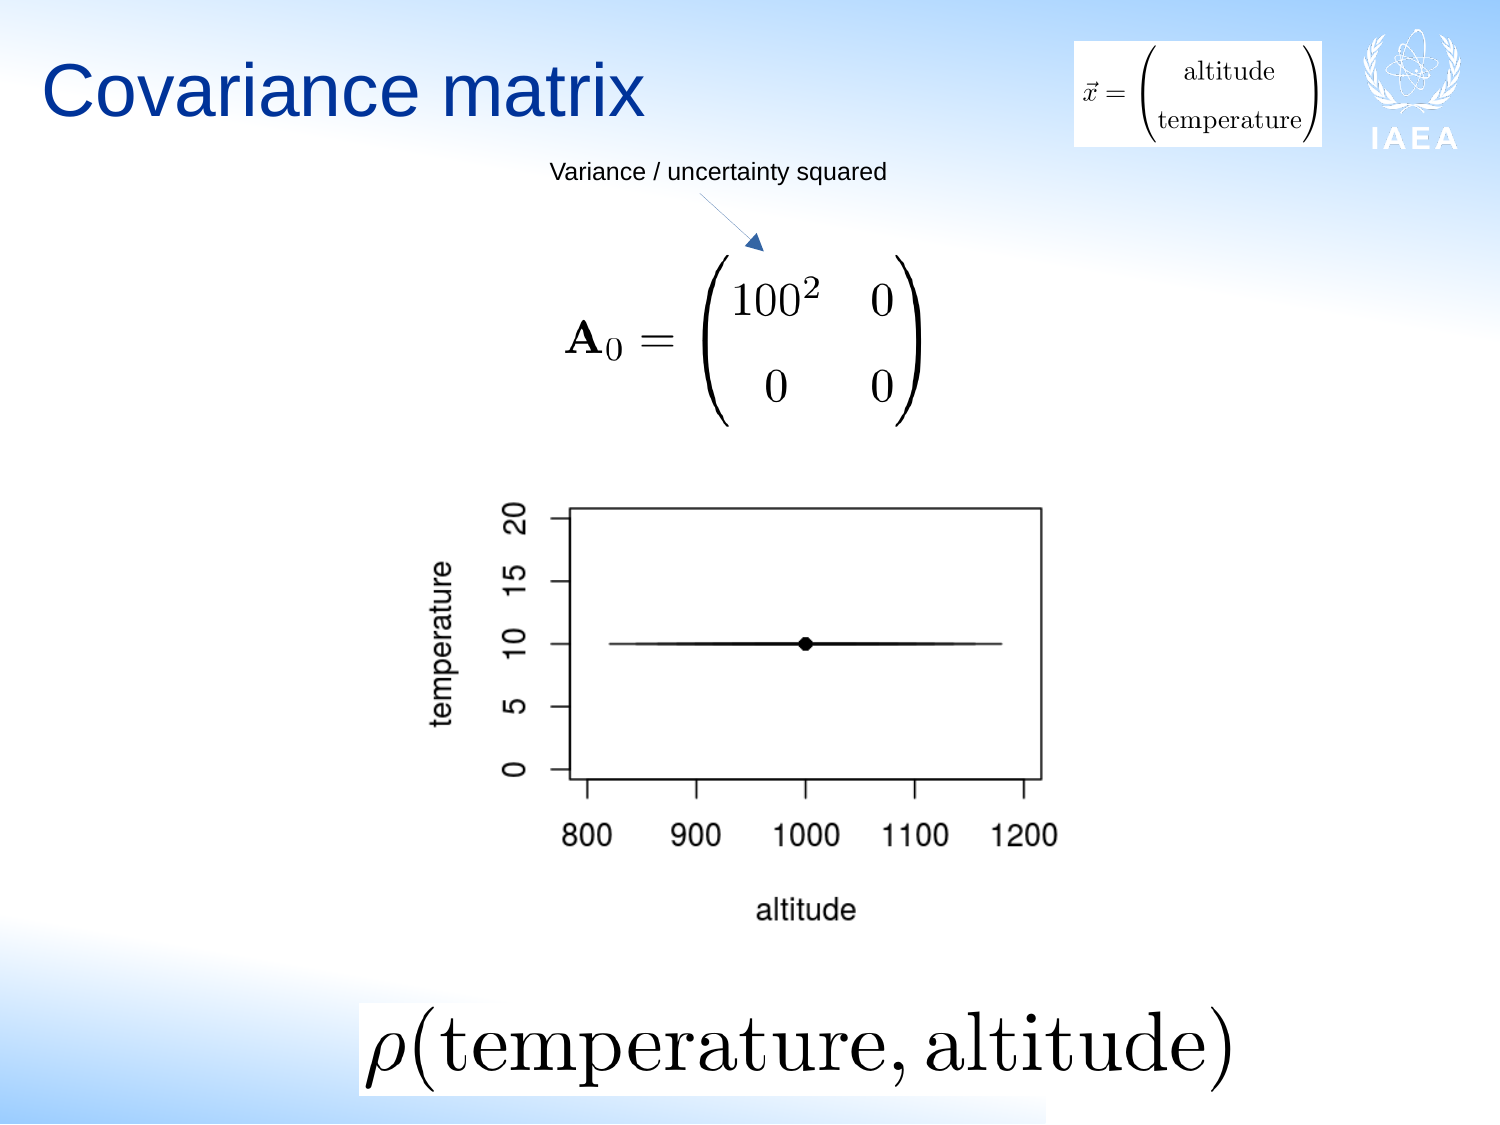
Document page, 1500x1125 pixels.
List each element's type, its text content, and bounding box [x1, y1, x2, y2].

picture [359, 1003, 1235, 1096]
picture [1363, 29, 1461, 149]
picture [551, 245, 937, 440]
picture [1074, 41, 1322, 147]
title Covariance matrix [41, 19, 1046, 161]
text_box Variance / uncertainty squared [534, 150, 903, 194]
picture [403, 490, 1060, 928]
